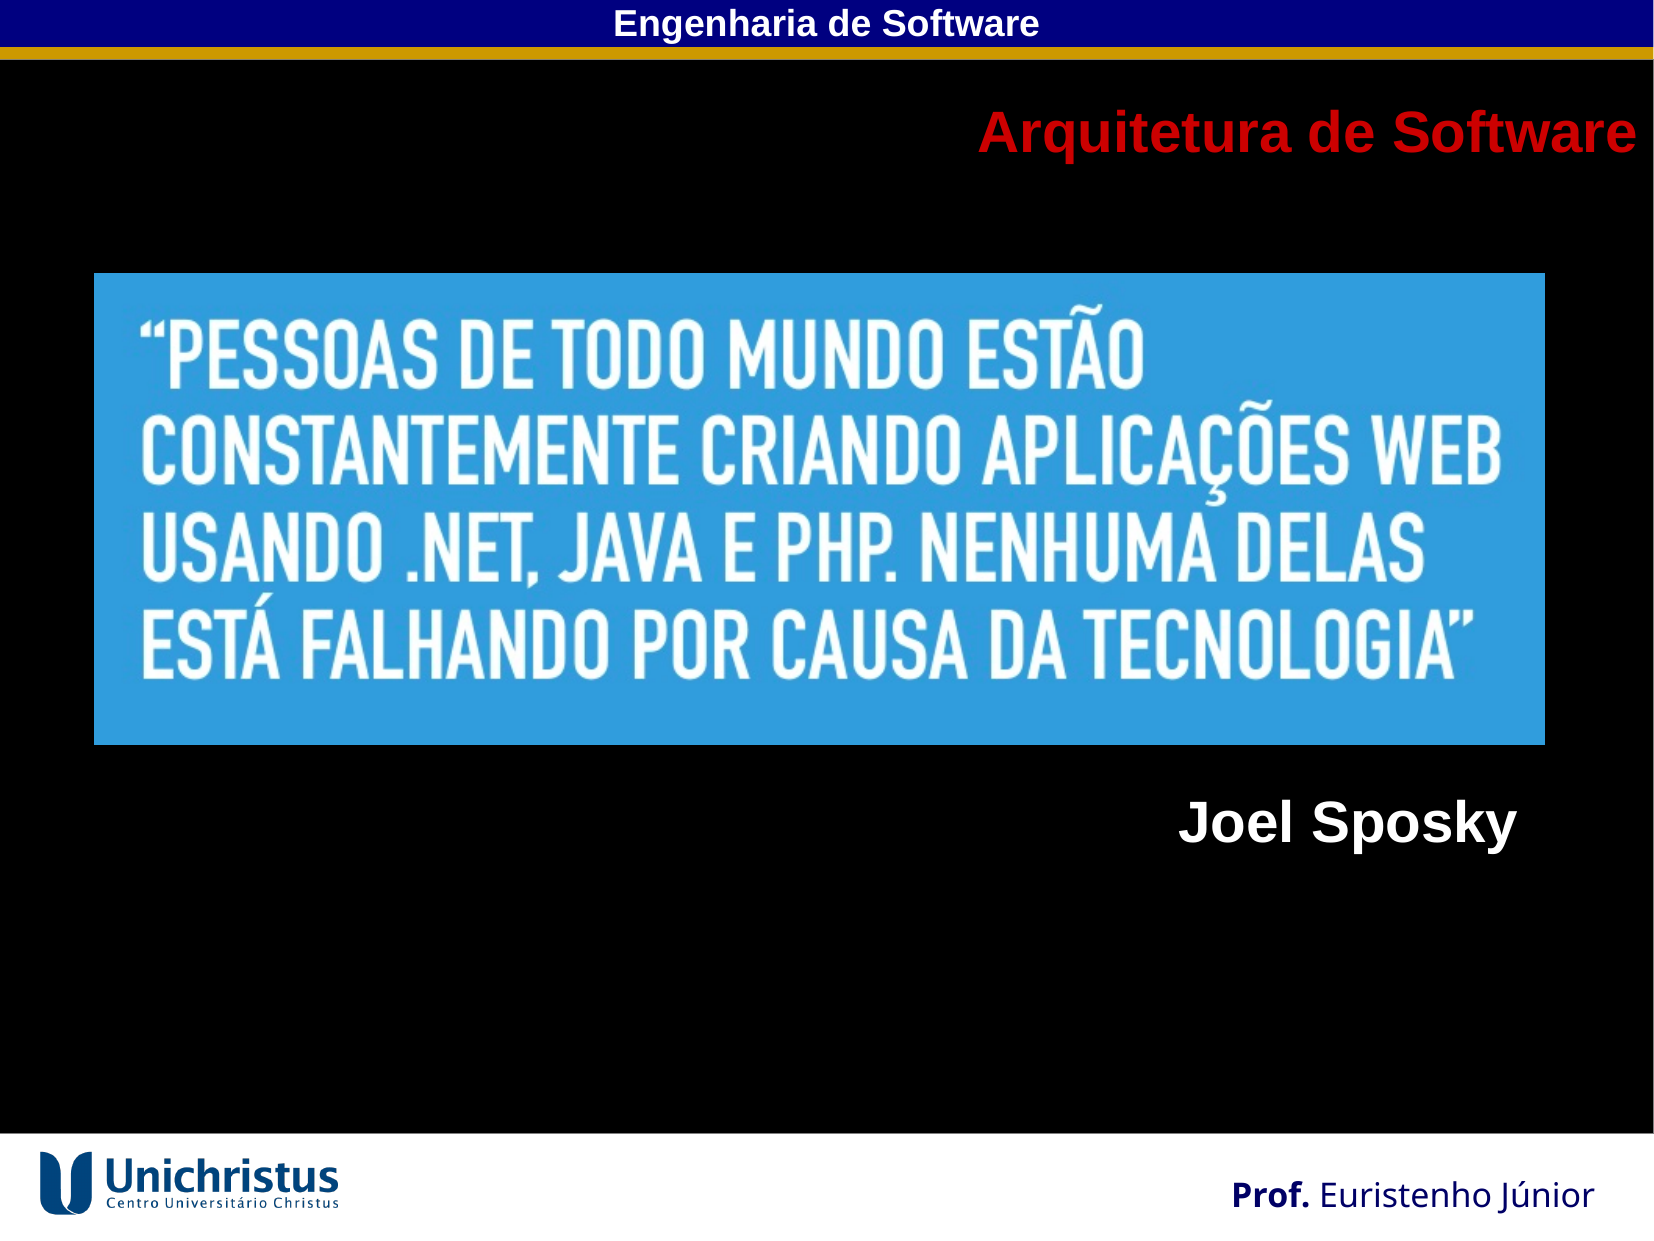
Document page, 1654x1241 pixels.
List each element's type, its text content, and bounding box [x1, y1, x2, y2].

text_box Arquitetura de Software [962, 92, 1654, 173]
picture [35, 1148, 343, 1217]
text_box [0, 47, 1654, 1134]
text_box Joel Sposky [1163, 782, 1536, 863]
text_box Prof. Euristenho Júnior [1216, 1163, 1654, 1224]
picture [94, 273, 1545, 745]
text_box Engenharia de Software [0, 0, 1654, 47]
